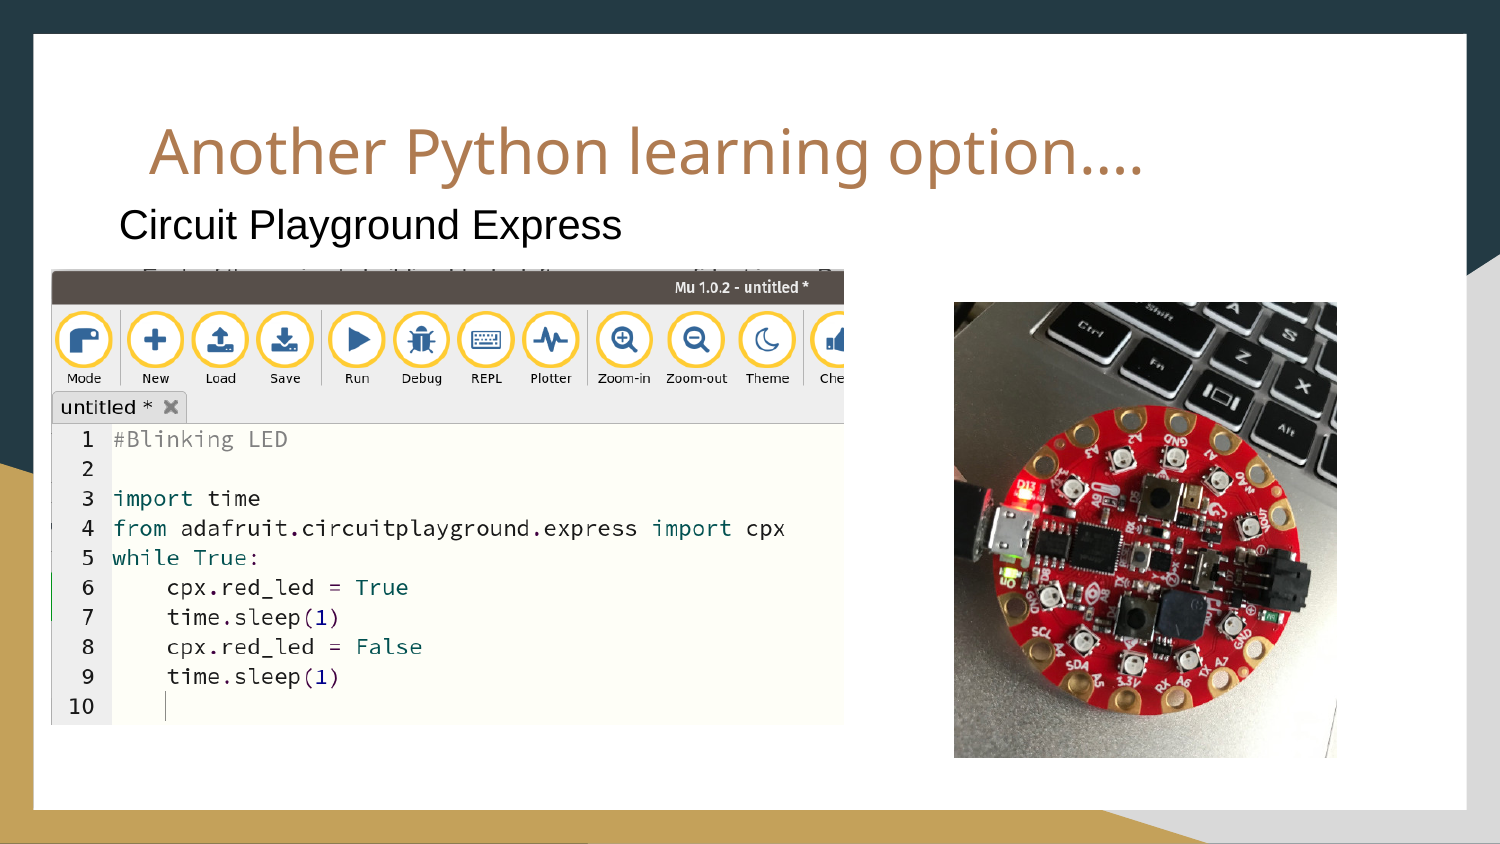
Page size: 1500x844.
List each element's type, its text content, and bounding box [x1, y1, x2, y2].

title Another Python learning option…. [134, 96, 1366, 254]
picture [51, 269, 844, 725]
text_box Circuit Playground Express [103, 182, 679, 254]
picture [954, 302, 1337, 758]
